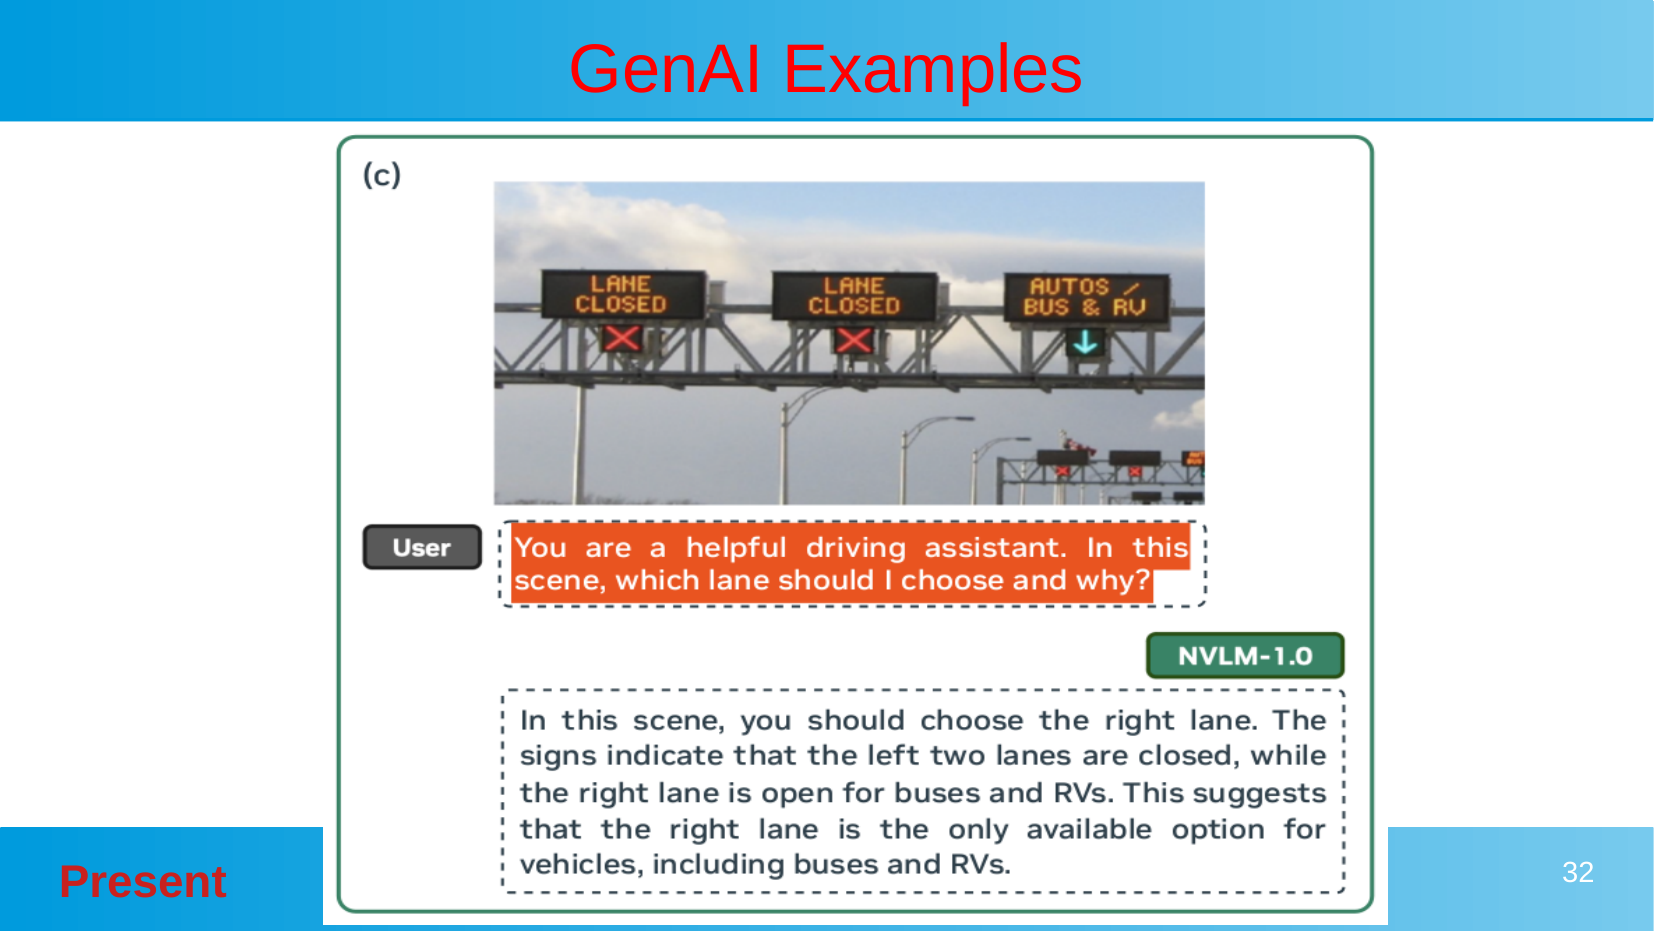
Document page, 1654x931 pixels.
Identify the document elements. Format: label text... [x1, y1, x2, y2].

title GenAI Examples [59, 29, 1595, 108]
picture [323, 124, 1388, 925]
